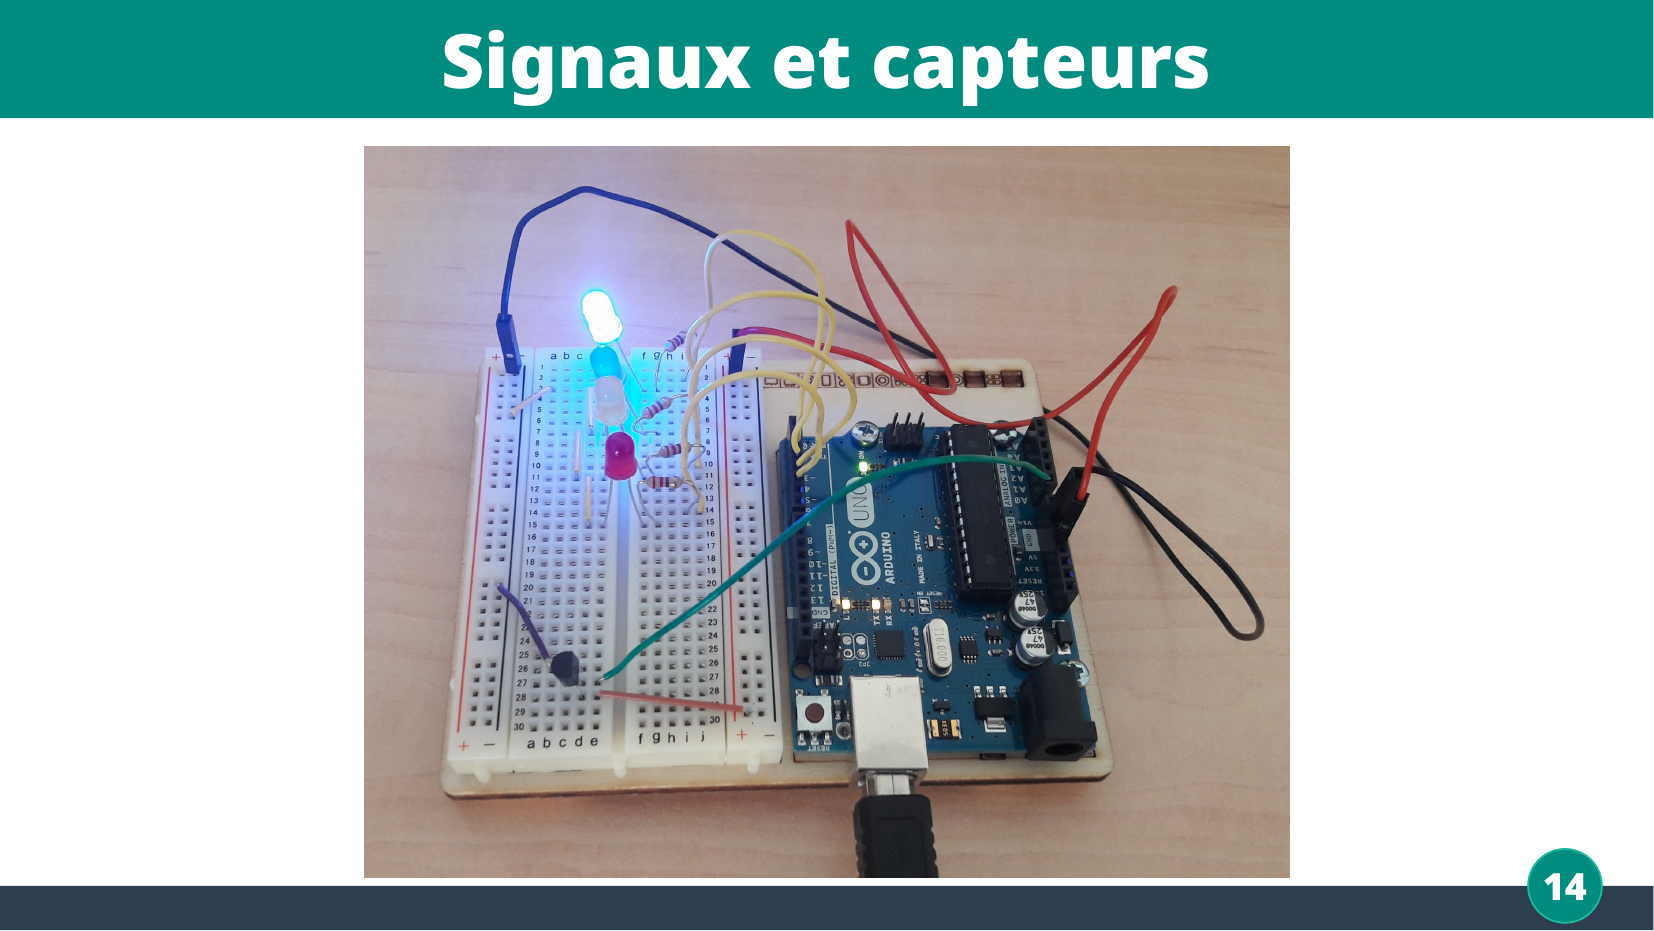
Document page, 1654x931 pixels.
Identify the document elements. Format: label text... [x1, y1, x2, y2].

picture [364, 146, 1290, 878]
title Signaux et capteurs [59, 0, 1595, 118]
